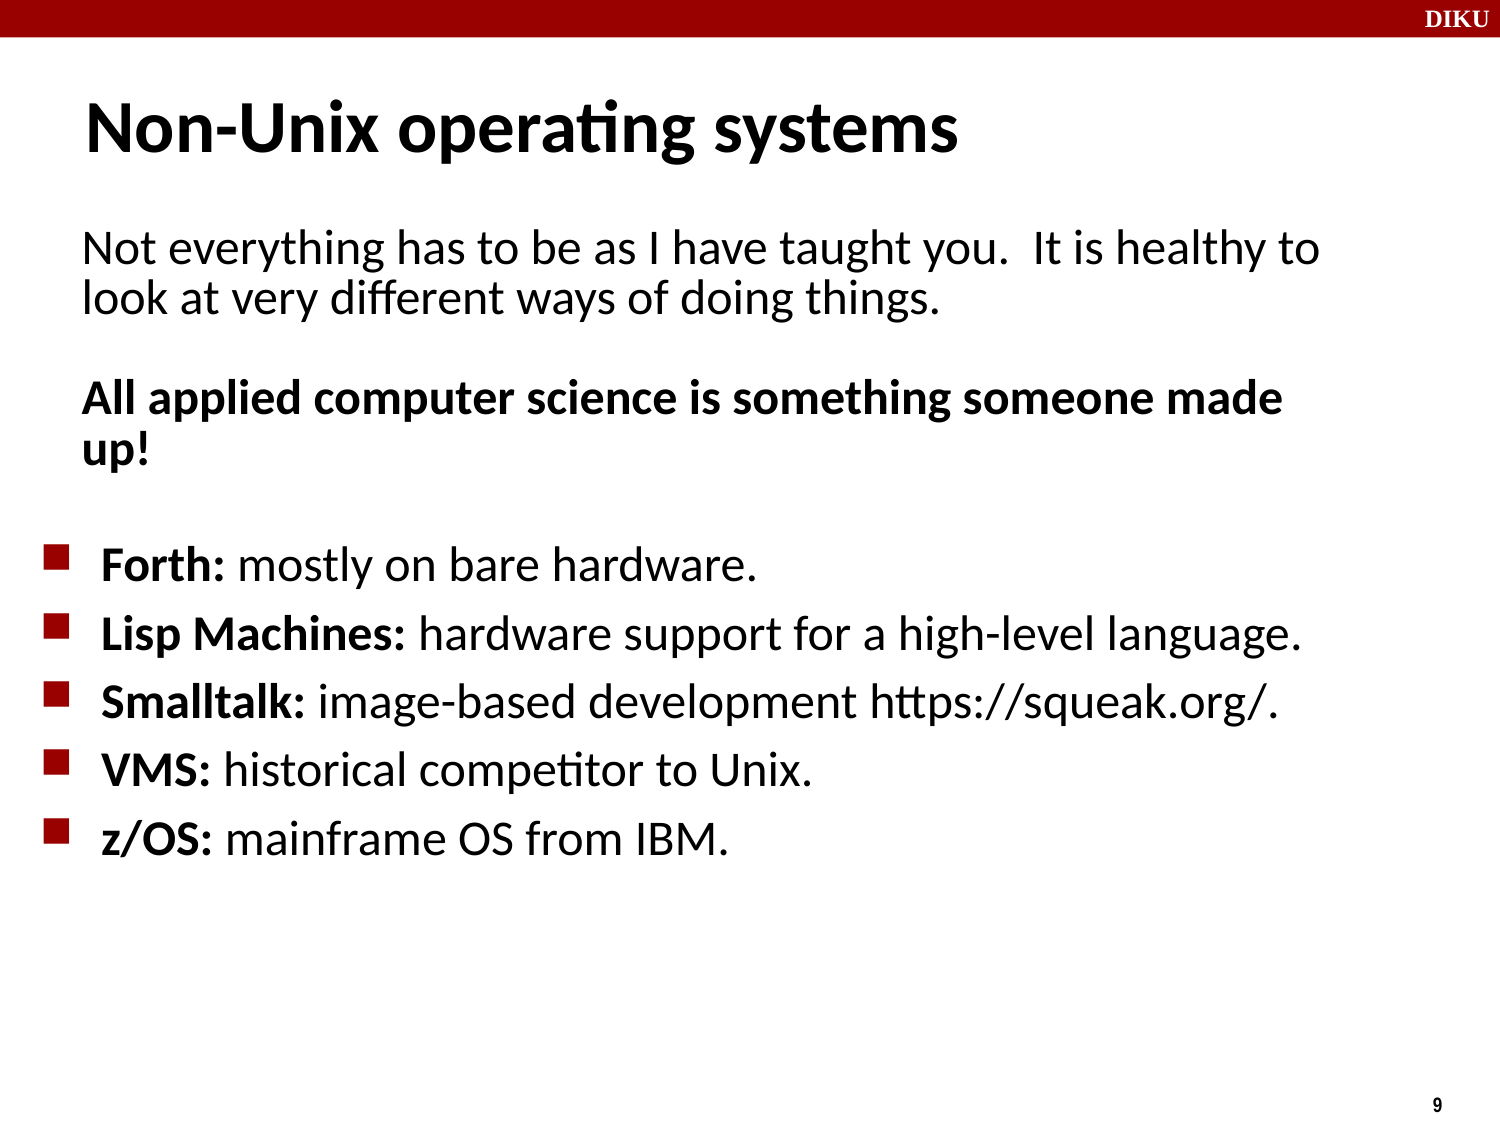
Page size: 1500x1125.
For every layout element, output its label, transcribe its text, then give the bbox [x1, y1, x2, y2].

text_box Non-Unix operating systems [70, 75, 1485, 169]
text_box Forth: mostly on bare hardware. Lisp Machines: hardware support for a high-level language. Smalltalk: image-based development https://squeak.org/. VMS: historical competitor to Unix. z/OS: mainframe OS from IBM. [29, 524, 1391, 810]
text_box Not everything has to be as I have taught you. It is healthy to look at very different ways of doing things. All applied computer science is something someone made up! [66, 220, 1376, 436]
